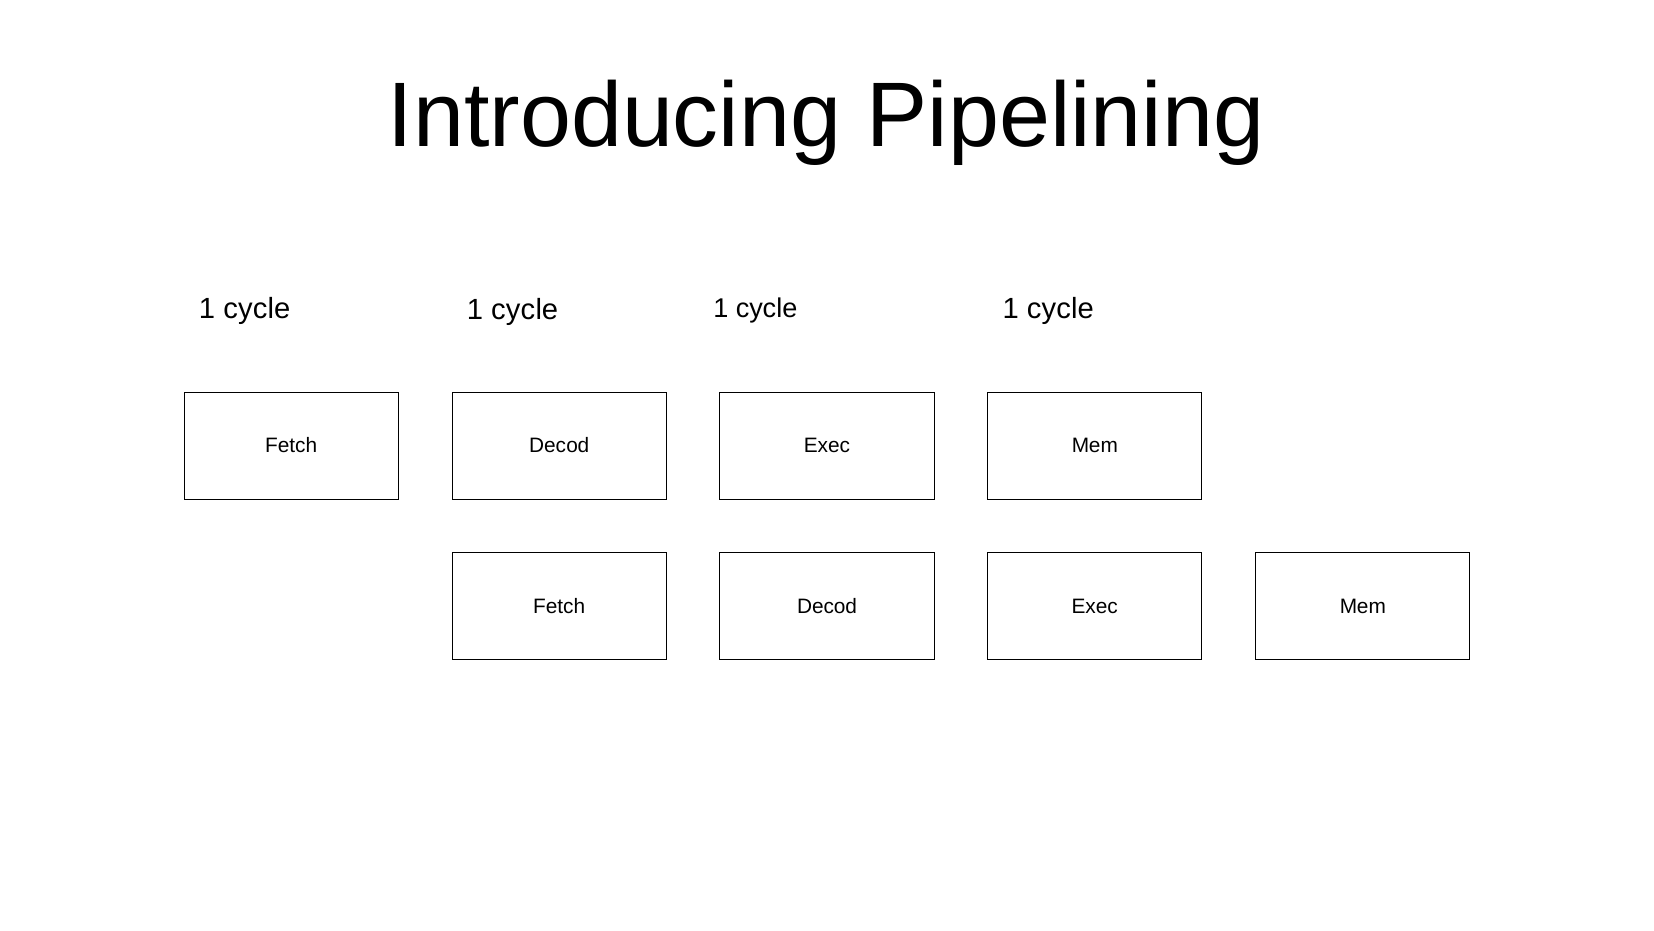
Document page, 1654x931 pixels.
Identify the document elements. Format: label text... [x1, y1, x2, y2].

text_box Exec [987, 552, 1202, 660]
text_box Decod [452, 392, 667, 500]
text_box Fetch [184, 392, 399, 500]
text_box Fetch [452, 552, 667, 660]
text_box Decod [719, 552, 935, 660]
text_box 1 cycle [698, 285, 946, 371]
text_box 1 cycle [184, 285, 399, 370]
text_box Mem [1255, 552, 1470, 660]
text_box Exec [719, 392, 935, 500]
text_box 1 cycle [452, 285, 667, 371]
text_box Mem [987, 392, 1202, 500]
title Introducing Pipelining [82, 37, 1571, 193]
text_box 1 cycle [987, 285, 1203, 370]
